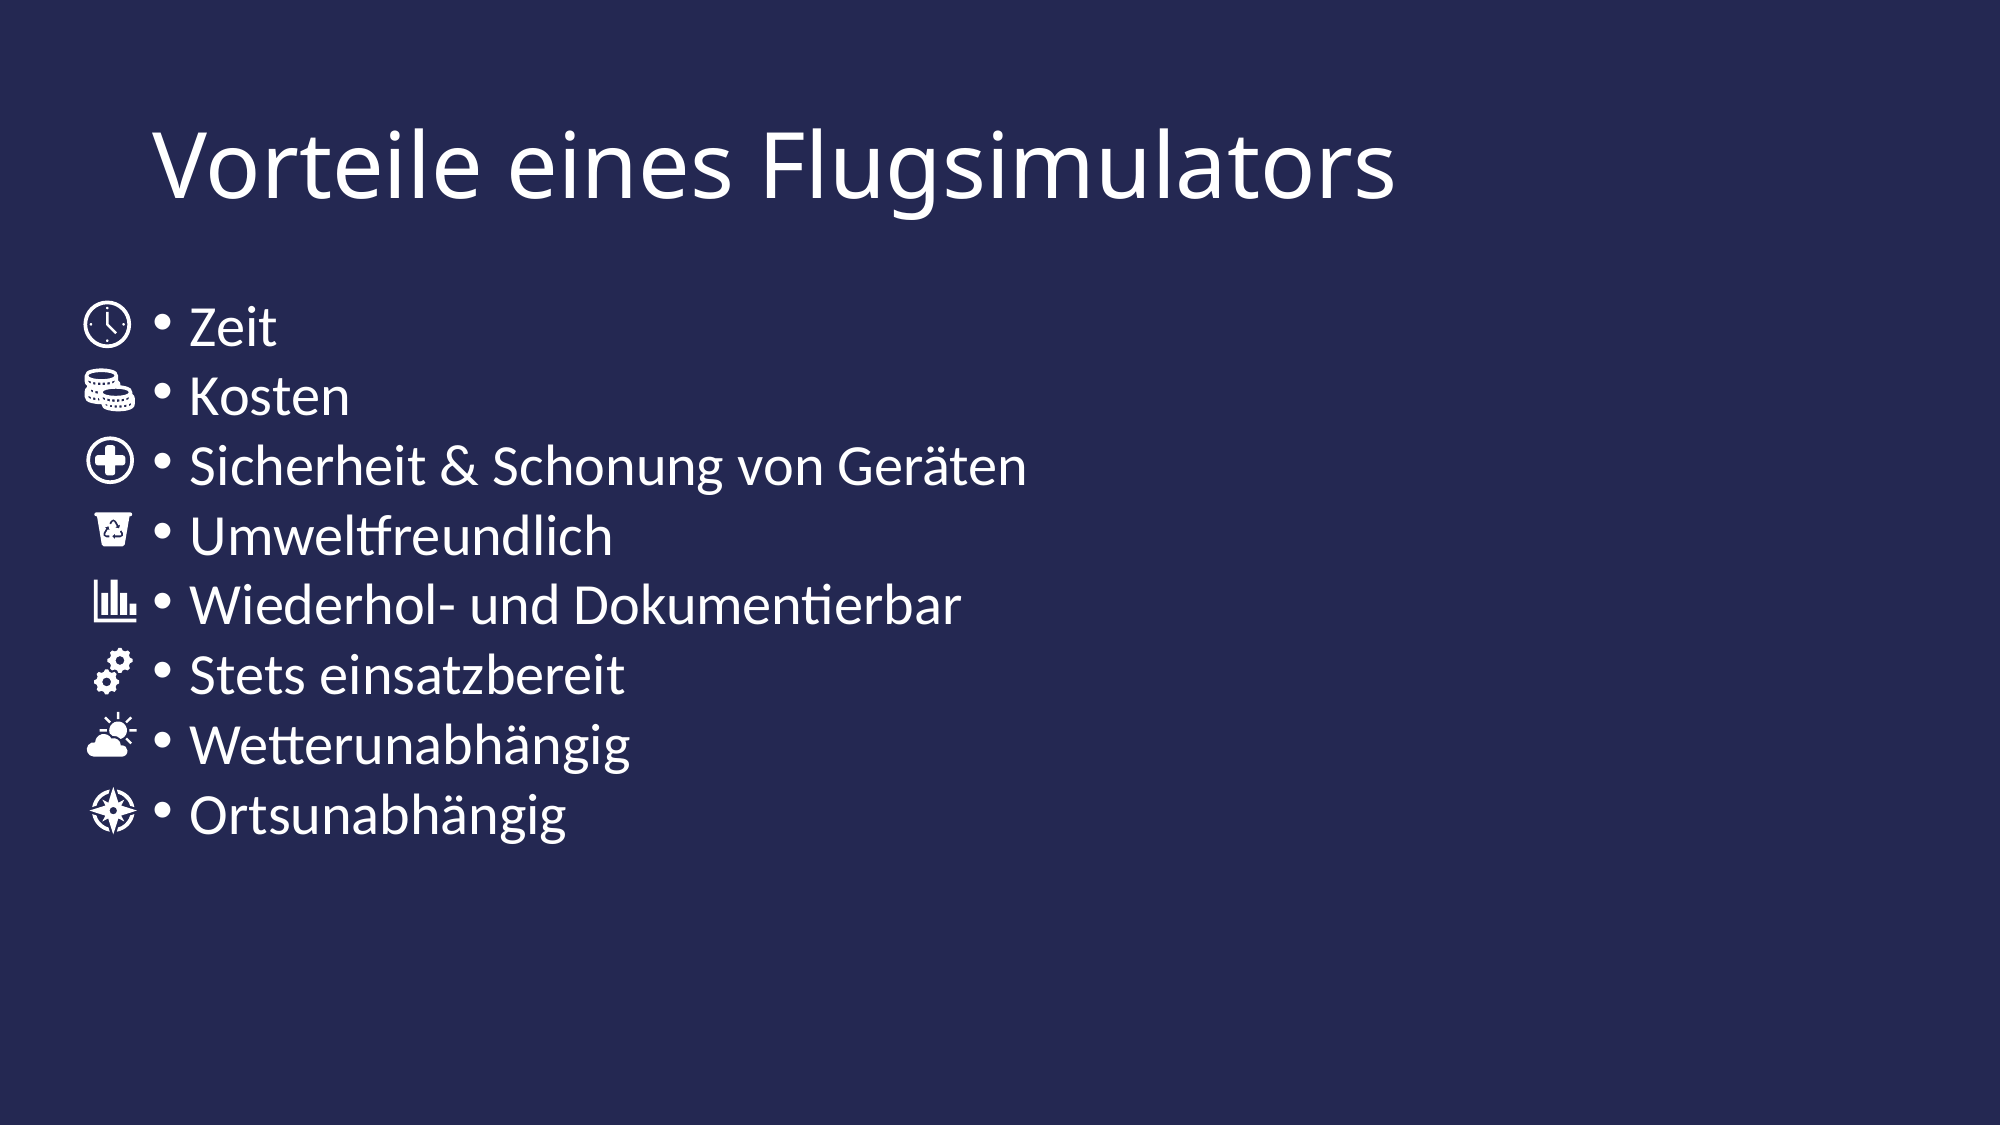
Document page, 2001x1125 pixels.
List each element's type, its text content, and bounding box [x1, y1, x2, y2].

picture [76, 293, 138, 355]
picture [82, 705, 141, 764]
picture [89, 505, 138, 554]
title Vorteile eines Flugsimulators [137, 59, 1863, 278]
picture [82, 780, 144, 842]
picture [84, 642, 142, 700]
list Zeit Kosten Sicherheit & Schonung von Geräten Umweltfreundlich Wiederhol- und Dokumentierbar Stets einsatzbereit Wetterunabhängig Ortsunabhängig [137, 299, 1863, 1014]
picture [79, 361, 138, 419]
picture [84, 570, 146, 632]
picture [79, 429, 141, 491]
